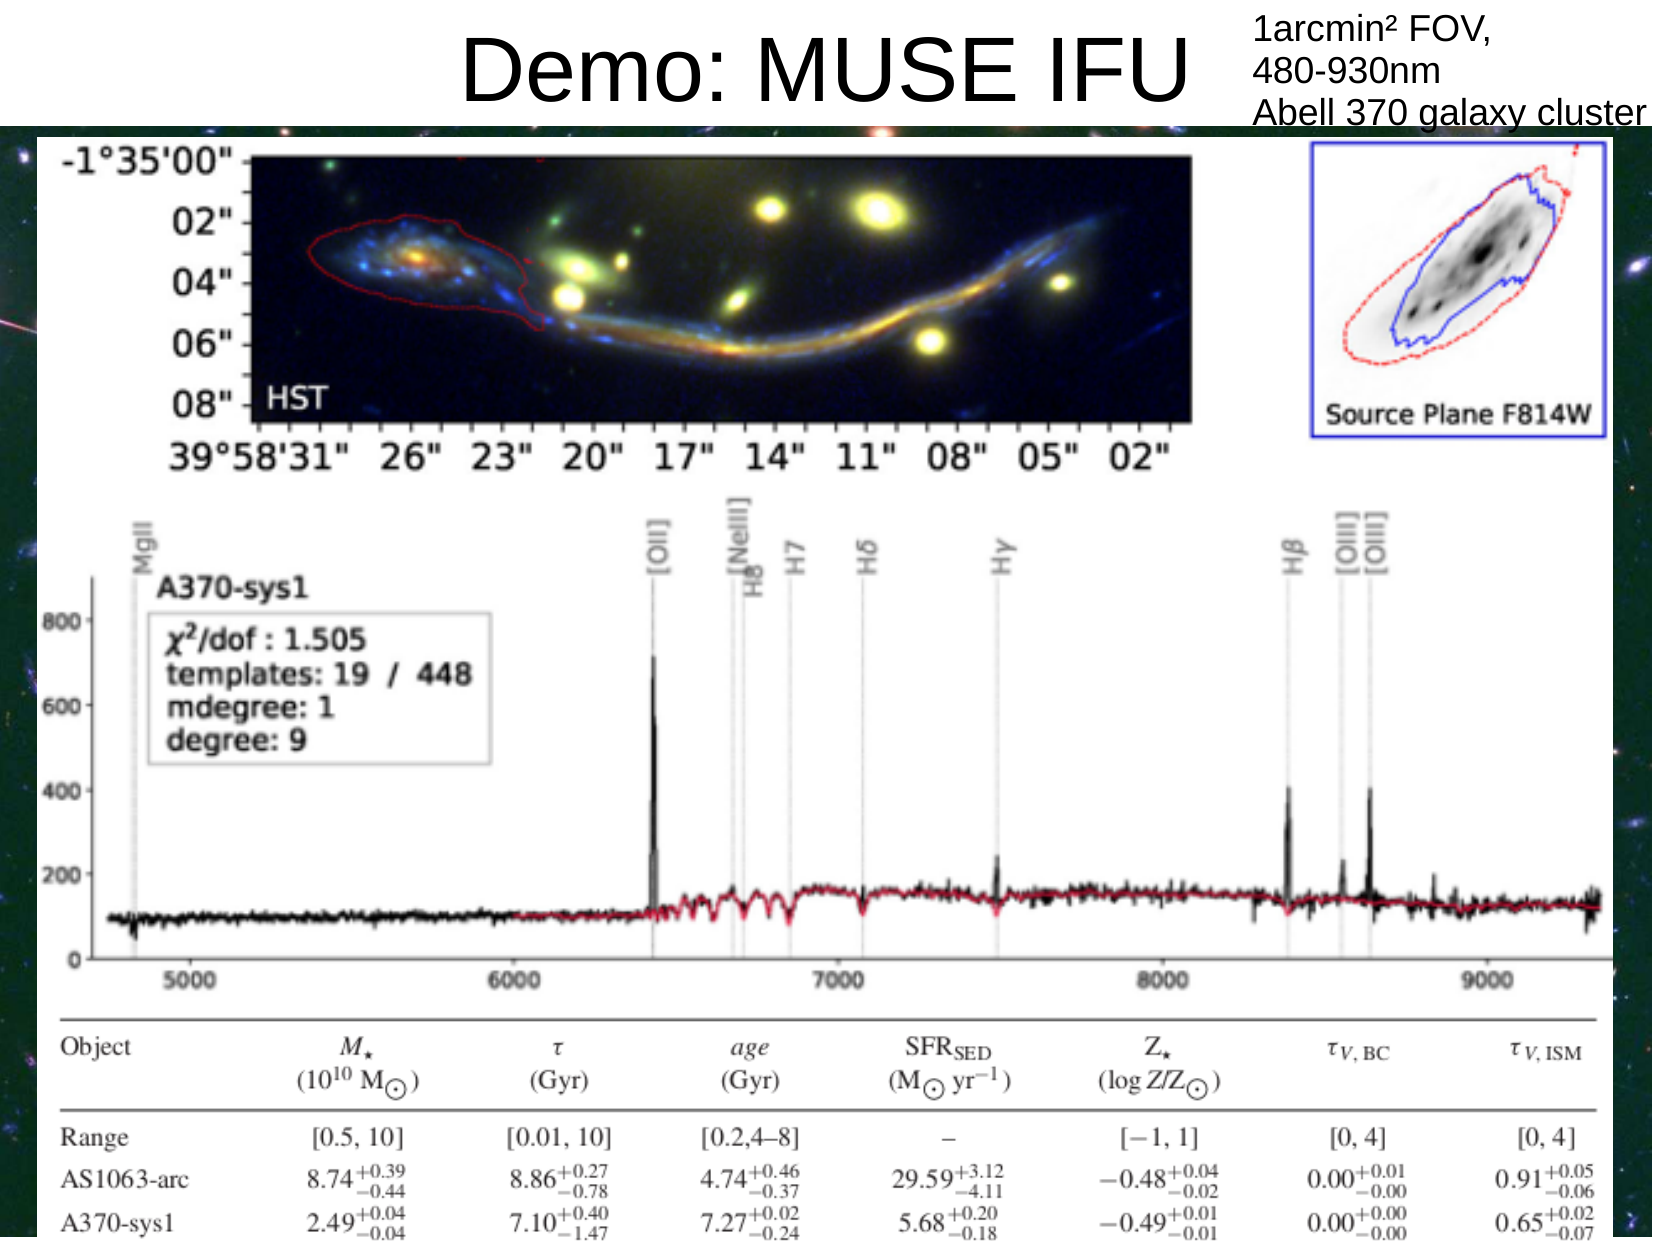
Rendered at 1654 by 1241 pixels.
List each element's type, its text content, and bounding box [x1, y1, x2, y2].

text_box 1arcmin² FOV, 480-930nm Abell 370 galaxy cluster [1237, 0, 1654, 183]
title Demo: MUSE IFU [82, 0, 1237, 137]
picture [0, 126, 1652, 1241]
